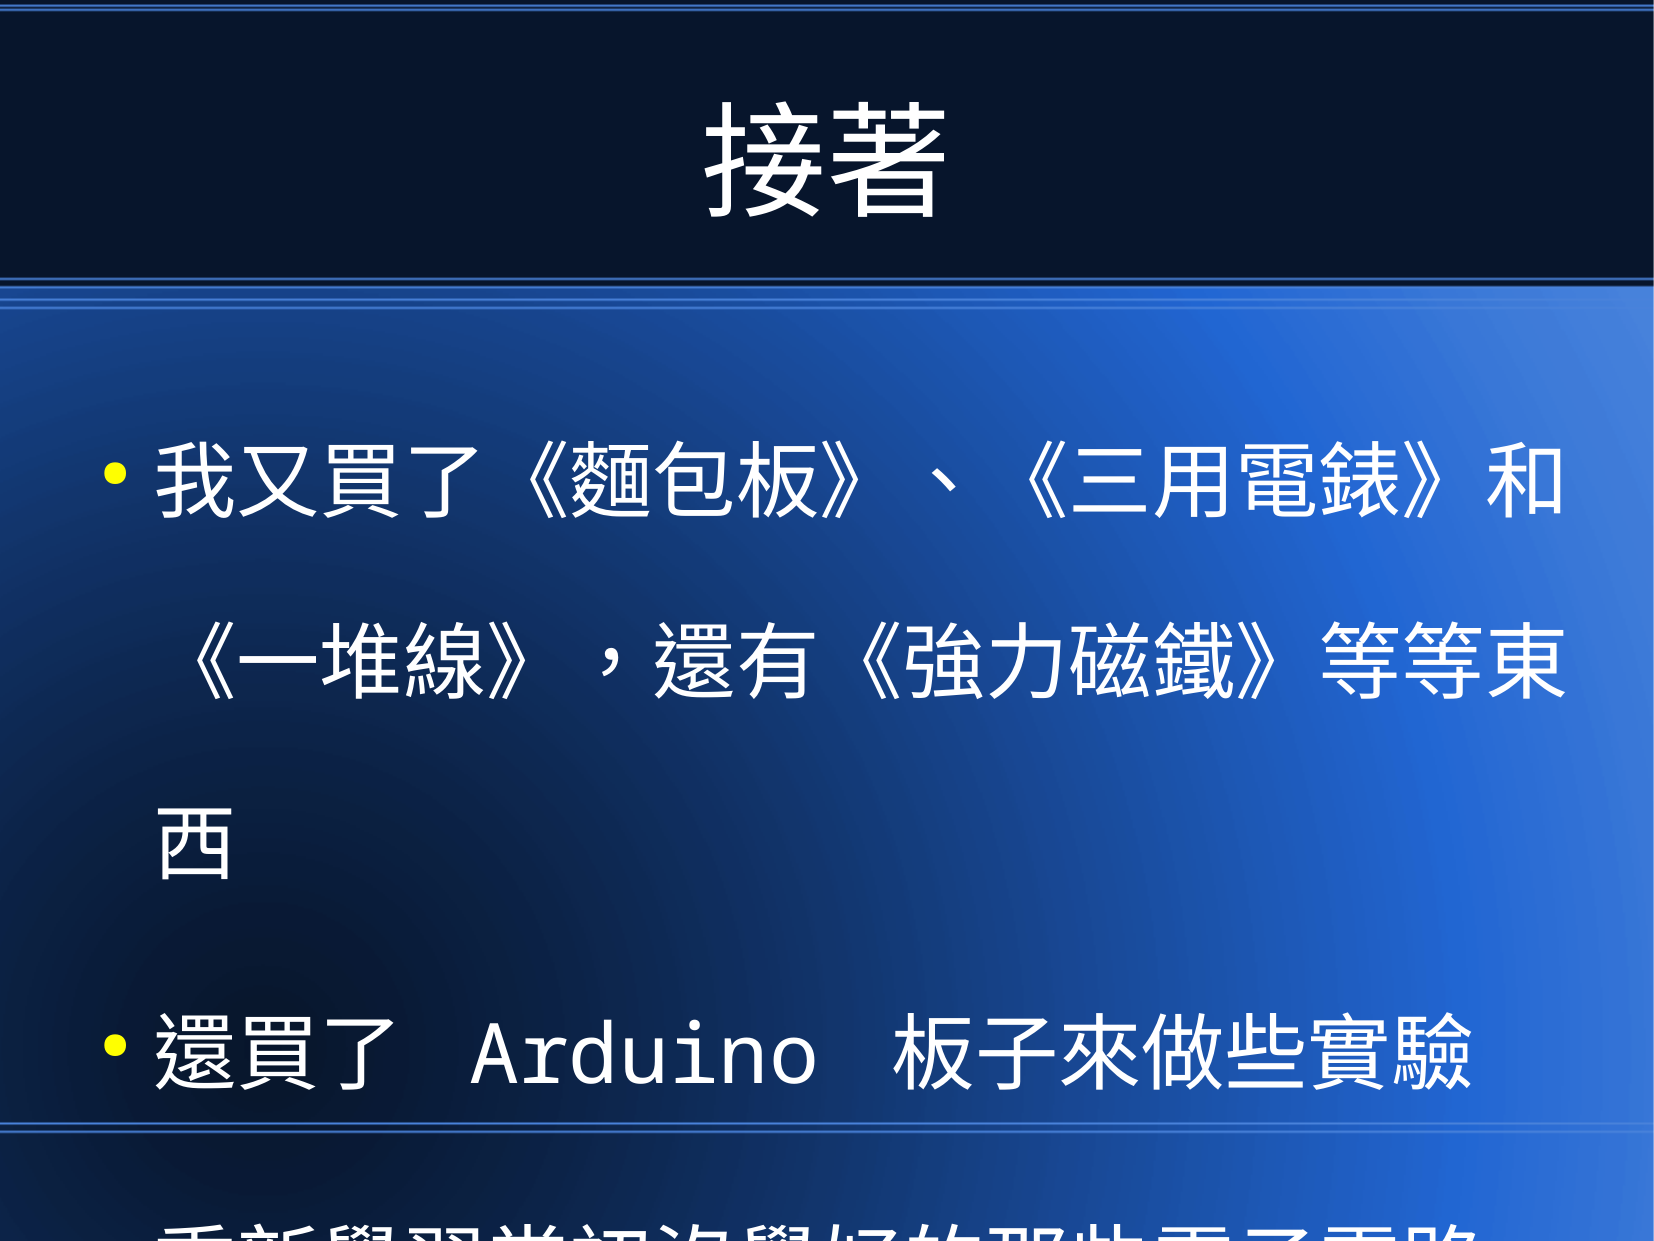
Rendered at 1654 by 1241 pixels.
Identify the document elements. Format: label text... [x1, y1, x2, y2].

title 接著 [82, 49, 1571, 257]
list 我又買了《麵包板》、《三用電錶》和《一堆線》，還有《強力磁鐵》等等東西 還買了 Arduino 板子來做些實驗 重新學習當初沒學好的那些電子電路 [82, 355, 1571, 1241]
picture [0, 0, 1654, 1241]
